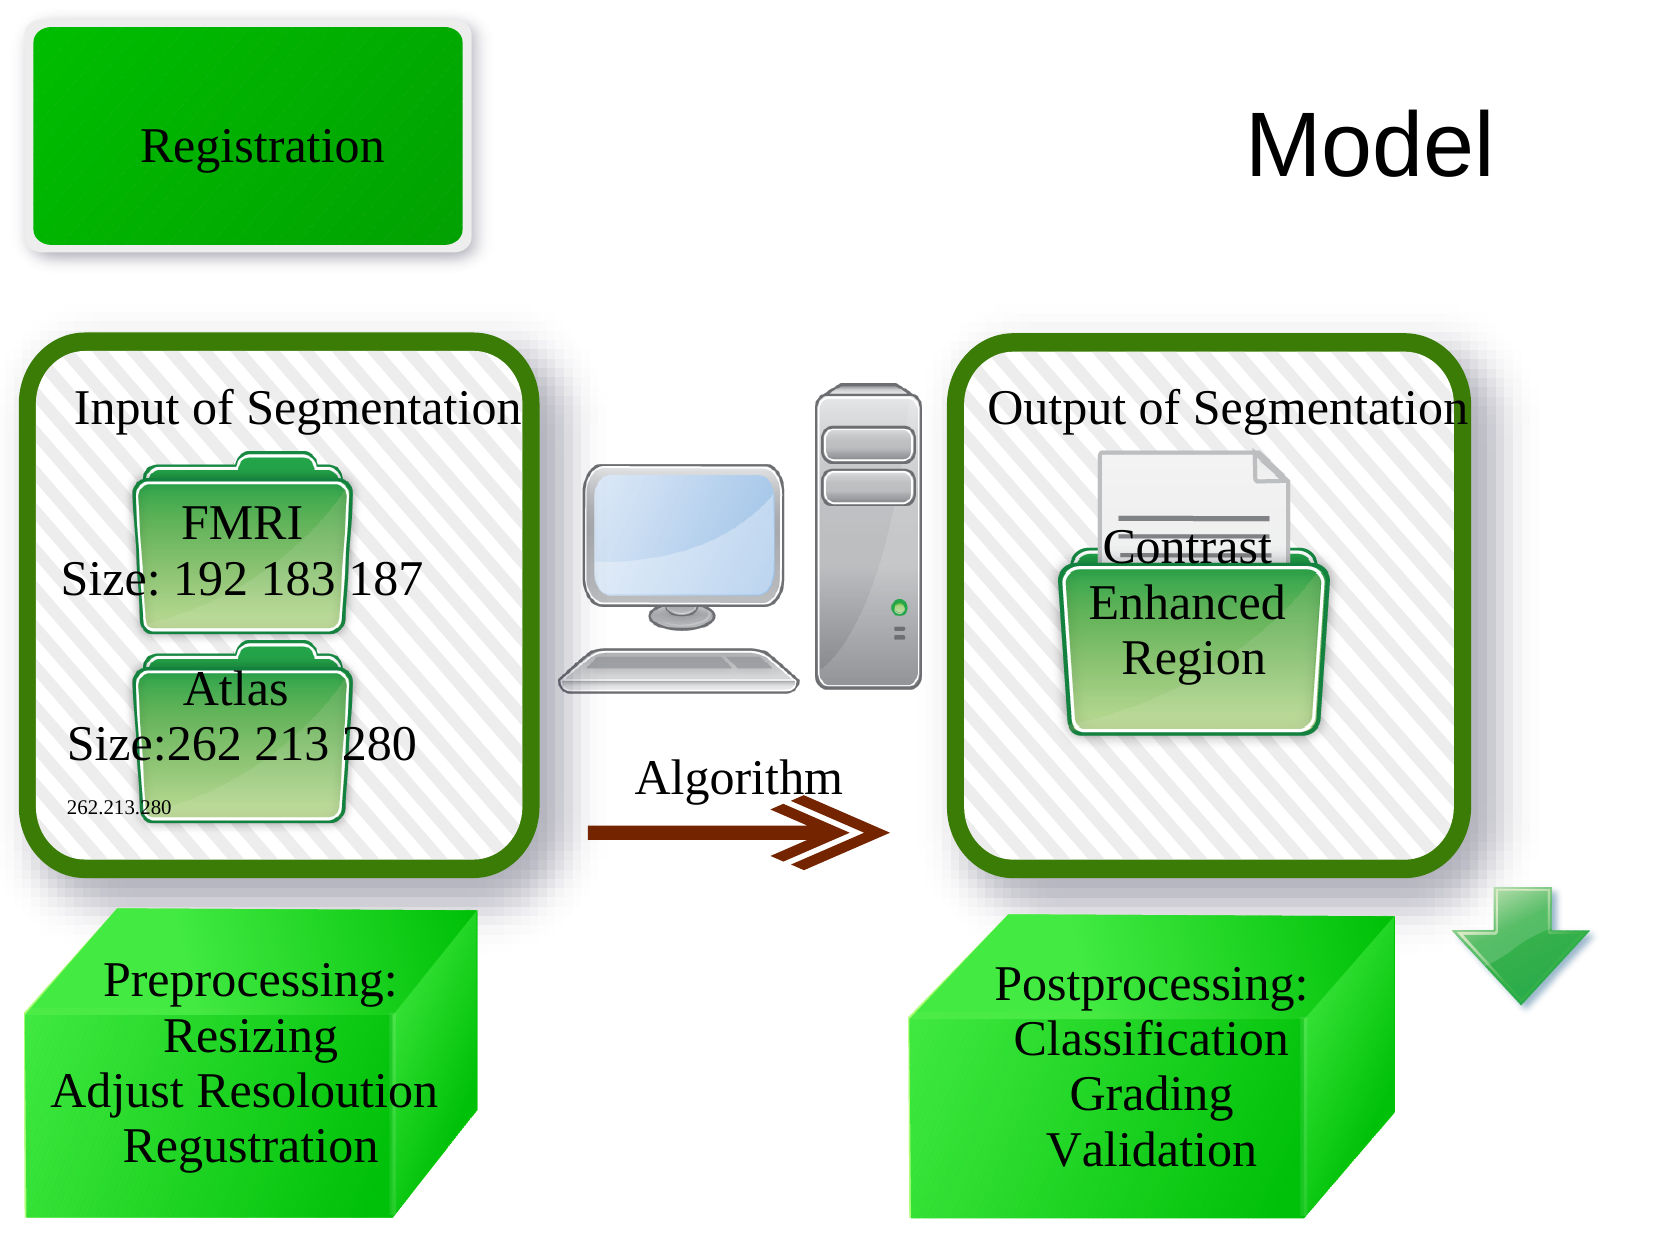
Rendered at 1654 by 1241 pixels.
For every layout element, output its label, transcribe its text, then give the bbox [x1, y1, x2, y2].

title Model [626, 40, 1654, 249]
picture [0, 0, 1610, 1241]
